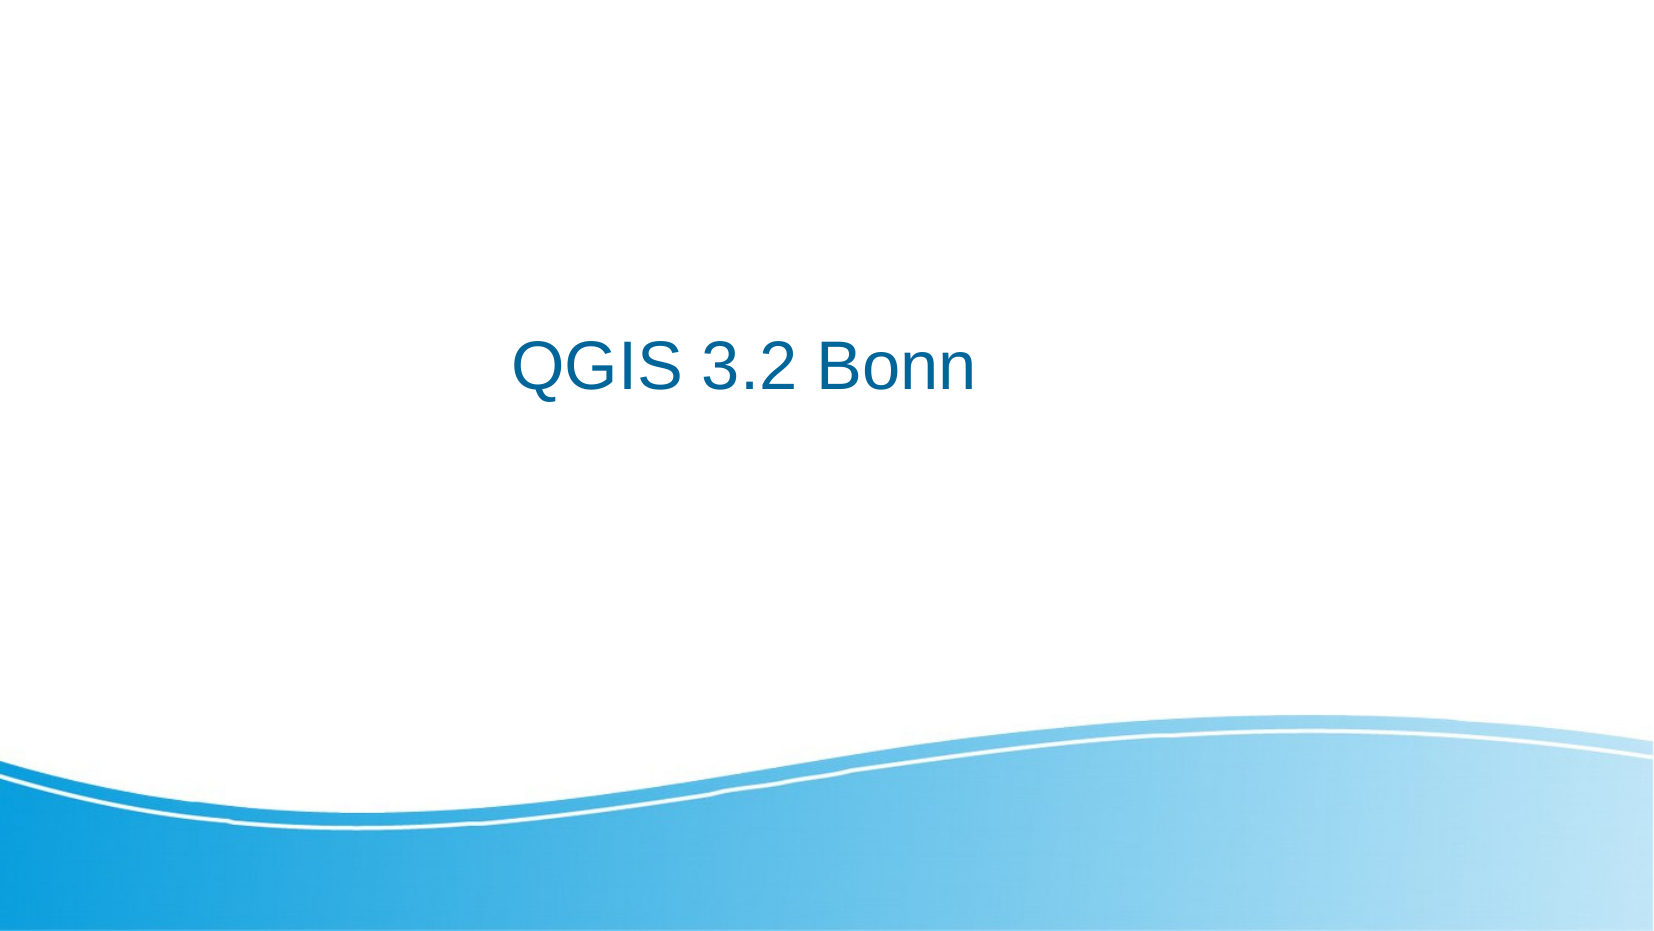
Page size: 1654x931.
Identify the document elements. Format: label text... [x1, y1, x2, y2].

title QGIS 3.2 Bonn [0, 288, 1489, 444]
picture [0, 714, 1654, 931]
